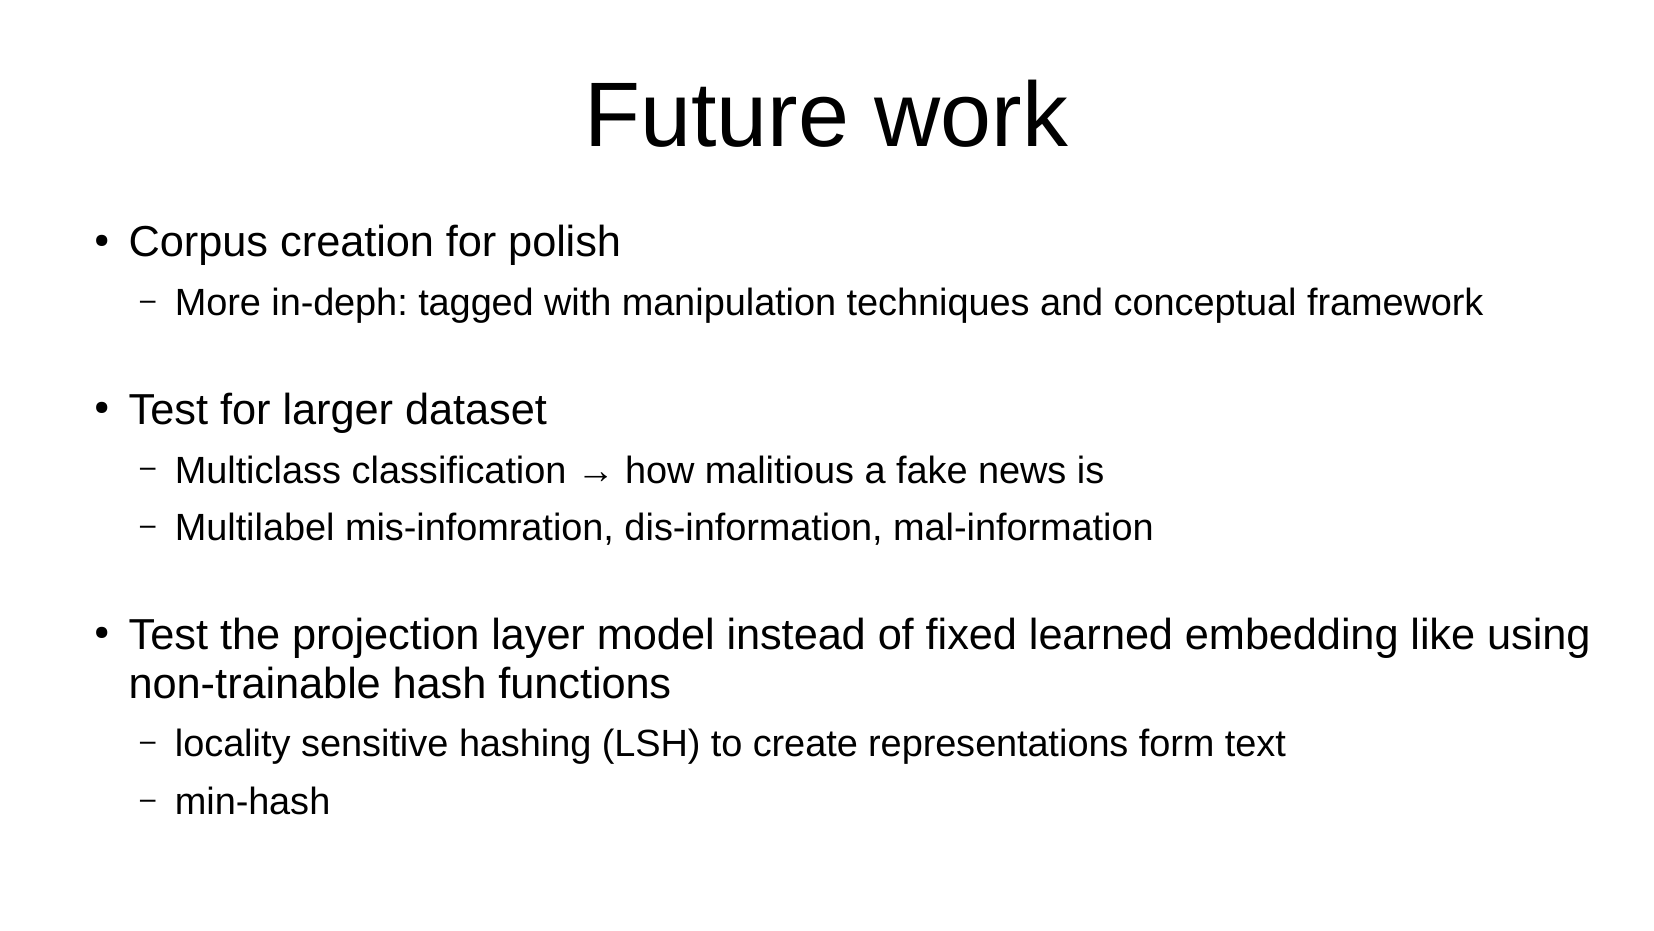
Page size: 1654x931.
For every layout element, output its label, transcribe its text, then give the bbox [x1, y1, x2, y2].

title Future work [82, 37, 1571, 193]
list Corpus creation for polish More in-deph: tagged with manipulation techniques and conceptual framework Test for larger dataset Multiclass classification → how malitious a fake news is Multilabel mis-infomration, dis-information, mal-information Test the projection layer model instead of fixed learned embedding like using non-trainable hash functions locality sensitive hashing (LSH) to create representations form text min-hash [82, 217, 1602, 827]
